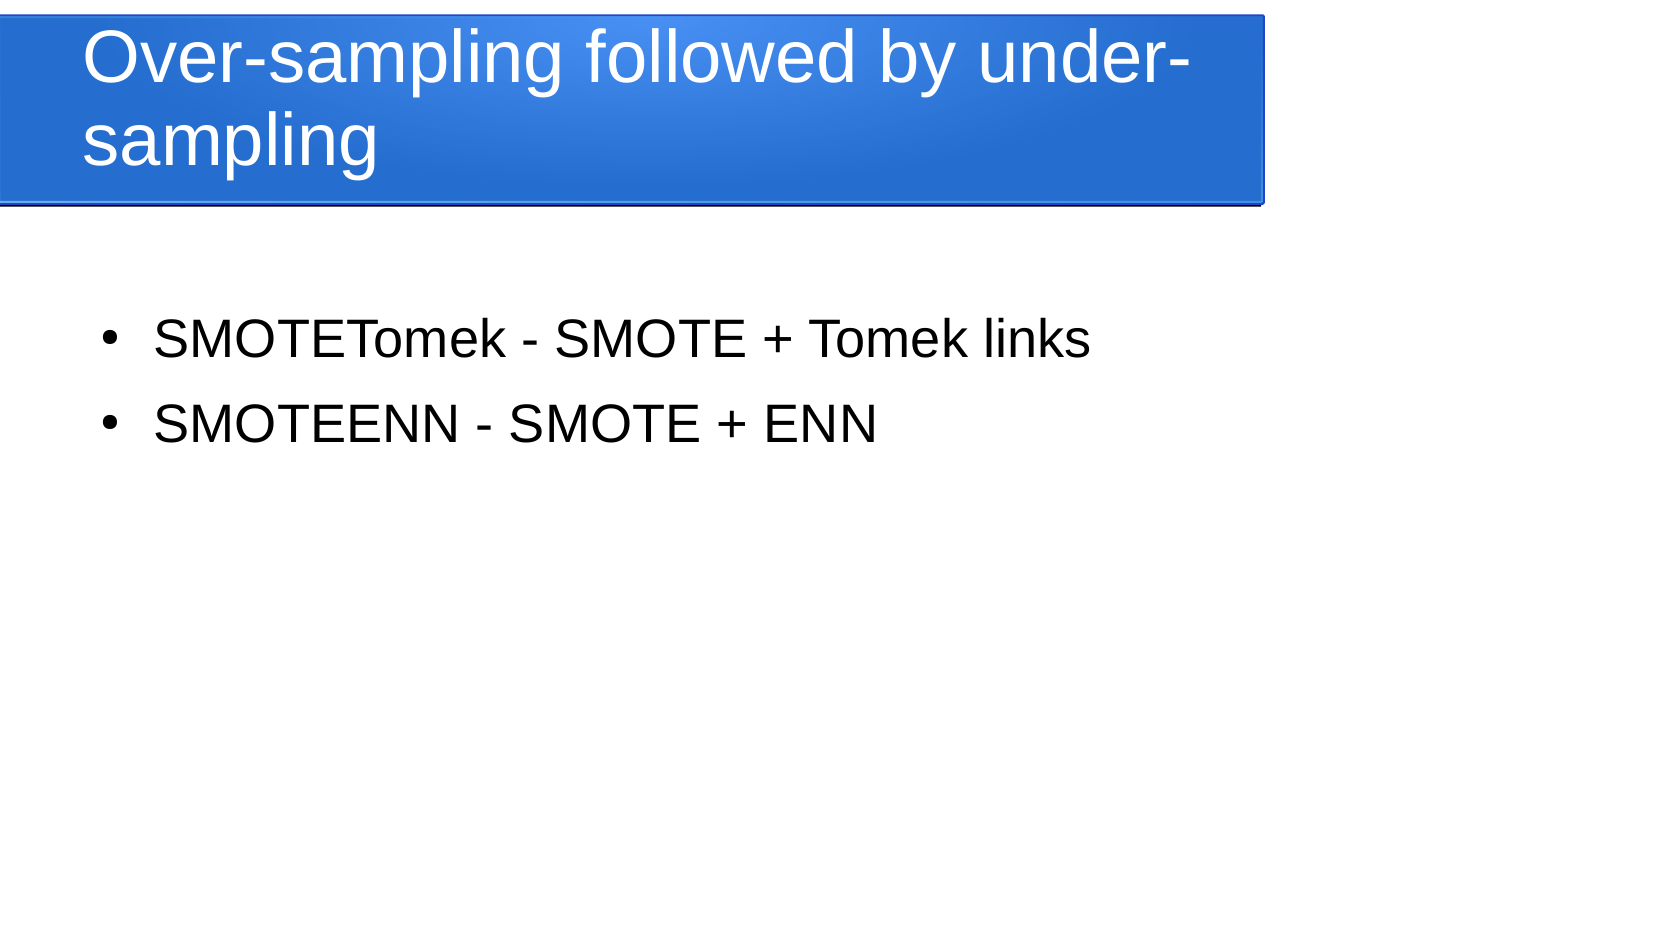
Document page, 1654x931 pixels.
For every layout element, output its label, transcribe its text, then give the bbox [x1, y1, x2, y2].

list SMOTETomek - SMOTE + Tomek links SMOTEENN - SMOTE + ENN [82, 224, 1571, 764]
title Over-sampling followed by under-sampling [82, 15, 1235, 224]
